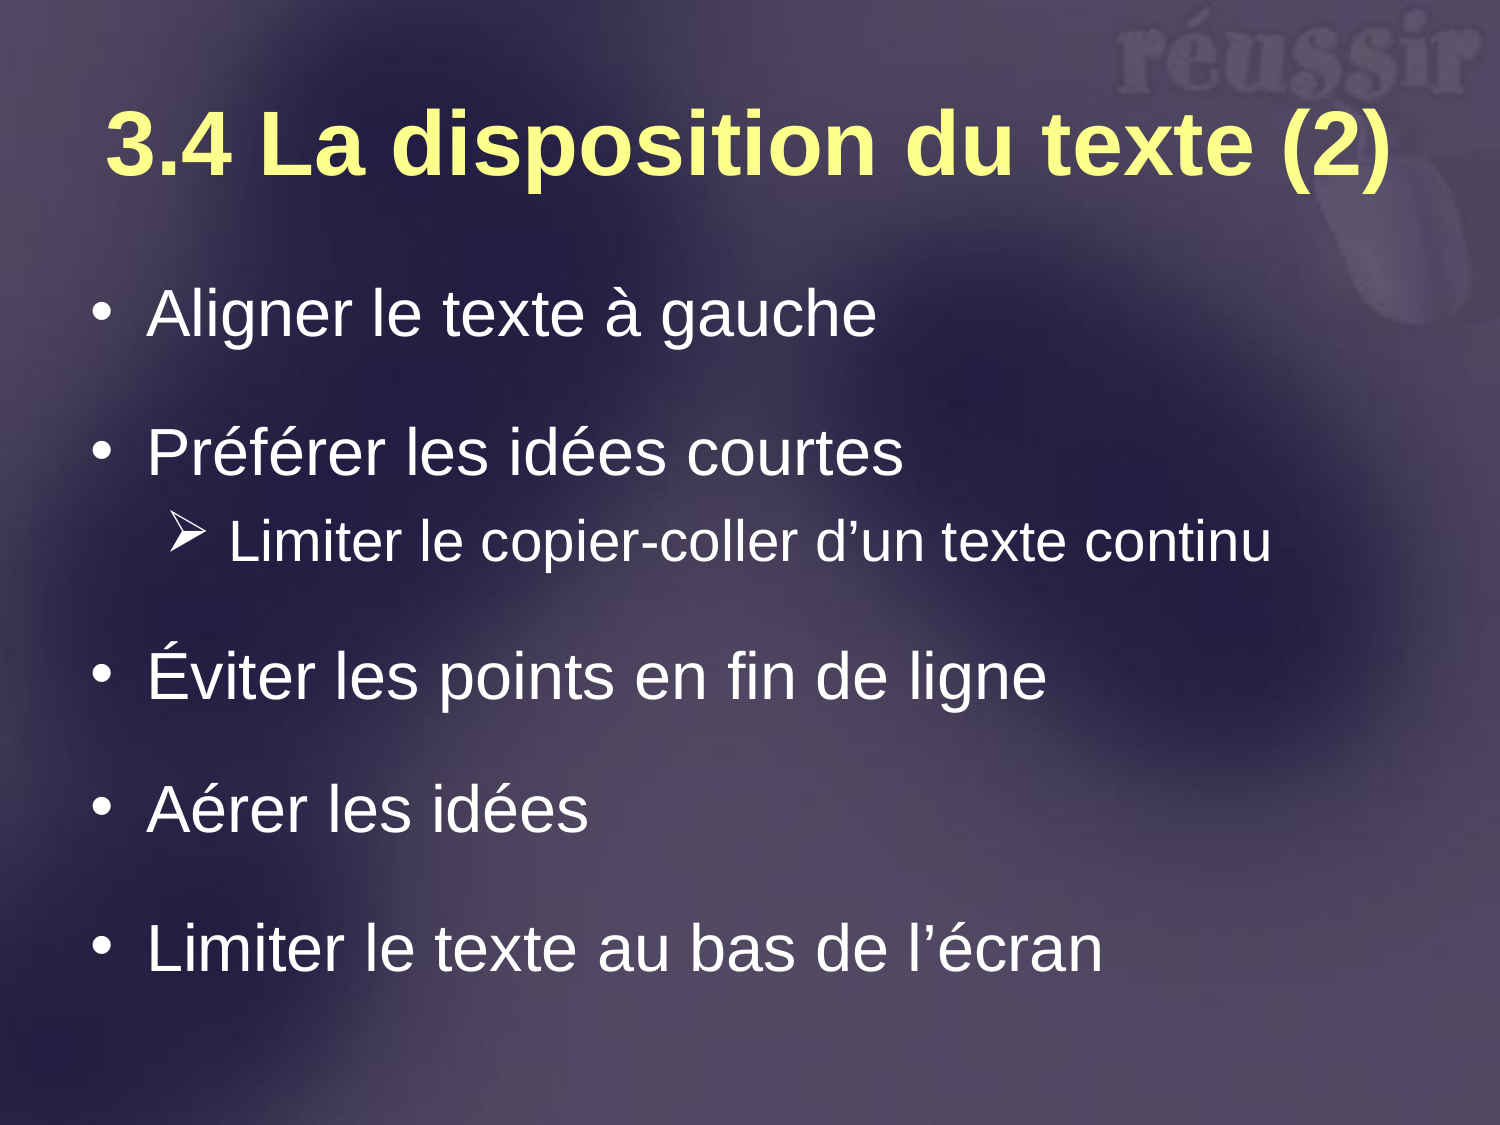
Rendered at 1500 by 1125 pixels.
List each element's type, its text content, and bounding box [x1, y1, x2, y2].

title 3.4 La disposition du texte (2) [75, 45, 1426, 233]
list Aligner le texte à gauche Préférer les idées courtes Limiter le copier-coller d’un texte continu Éviter les points en fin de ligne Aérer les idées Limiter le texte au bas de l’écran [75, 262, 1426, 1059]
picture [0, 0, 1500, 1125]
